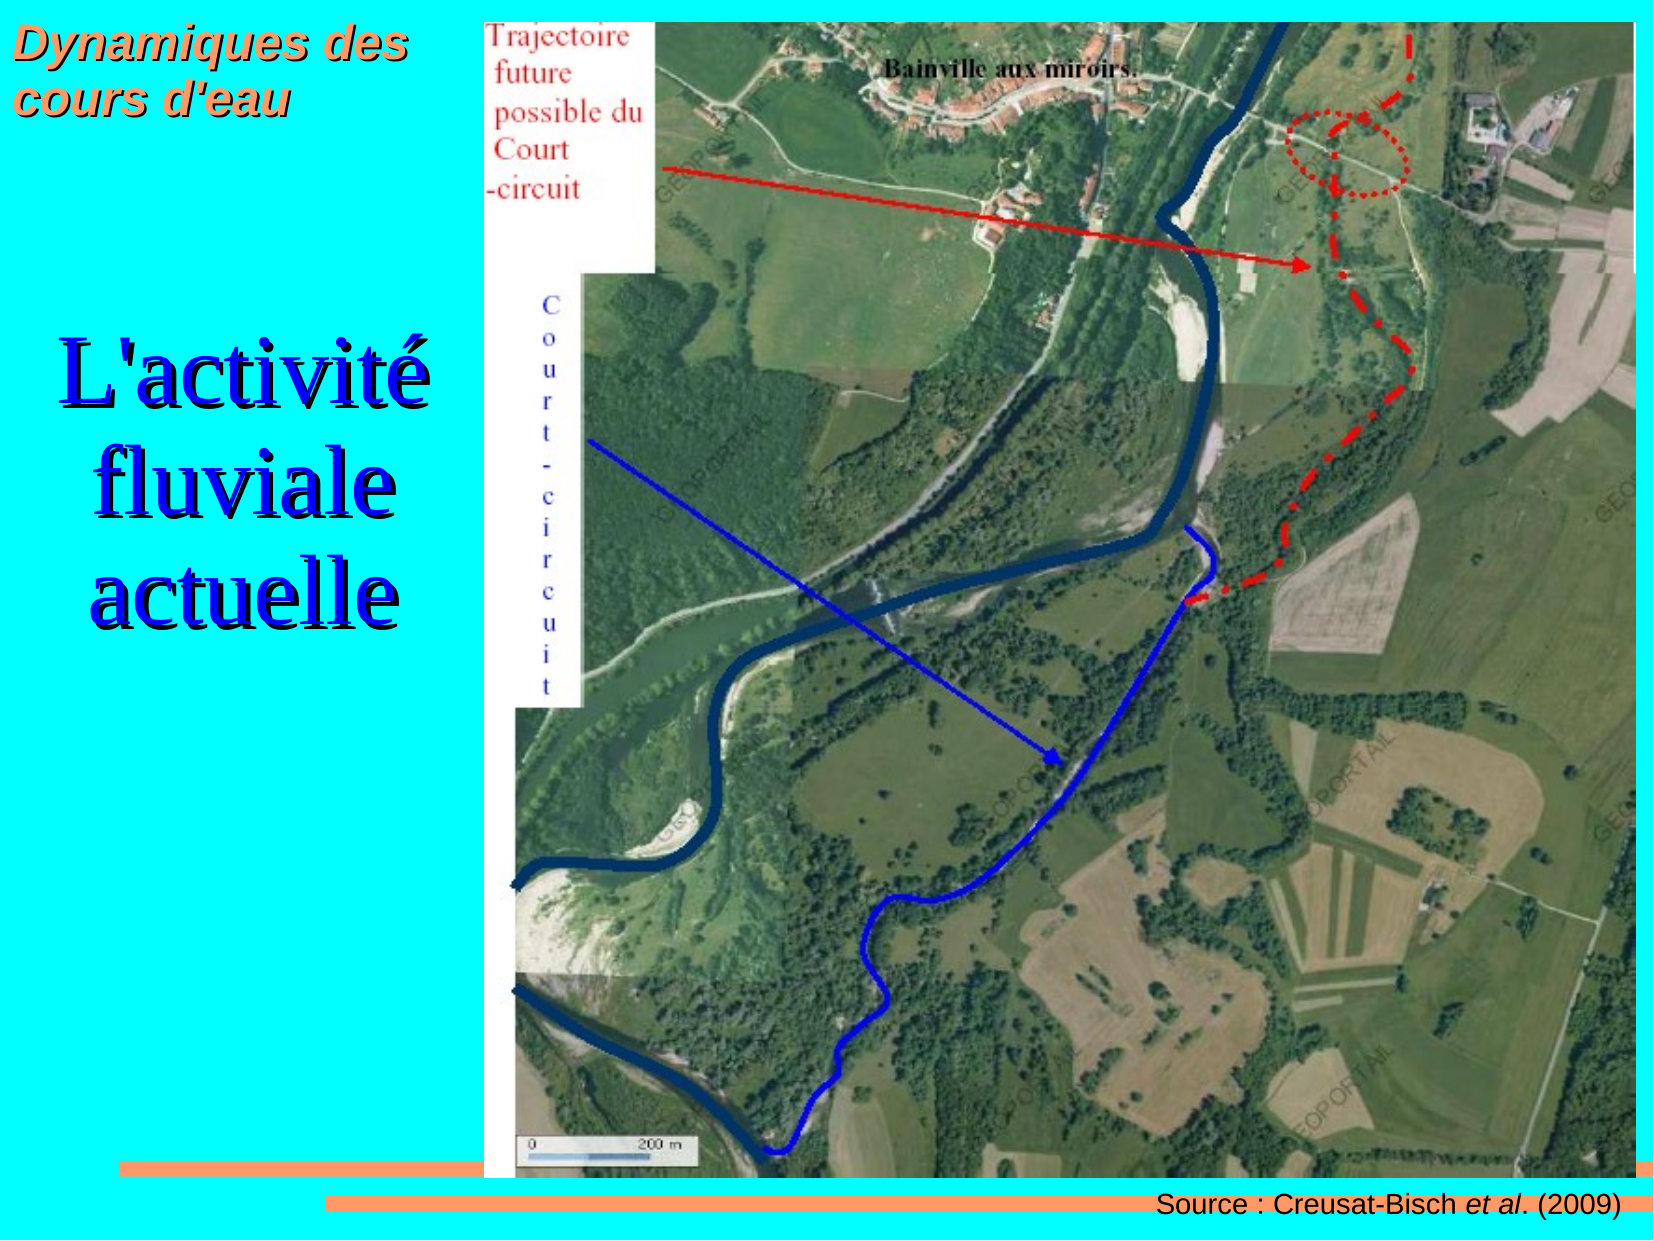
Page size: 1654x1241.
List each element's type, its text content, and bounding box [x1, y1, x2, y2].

text_box L'activité fluviale actuelle [41, 307, 473, 655]
title Dynamiques des cours d'eau [11, 12, 715, 127]
picture [484, 22, 1636, 1178]
text_box Source : Creusat-Bisch et al. (2009) [1141, 1180, 1637, 1229]
